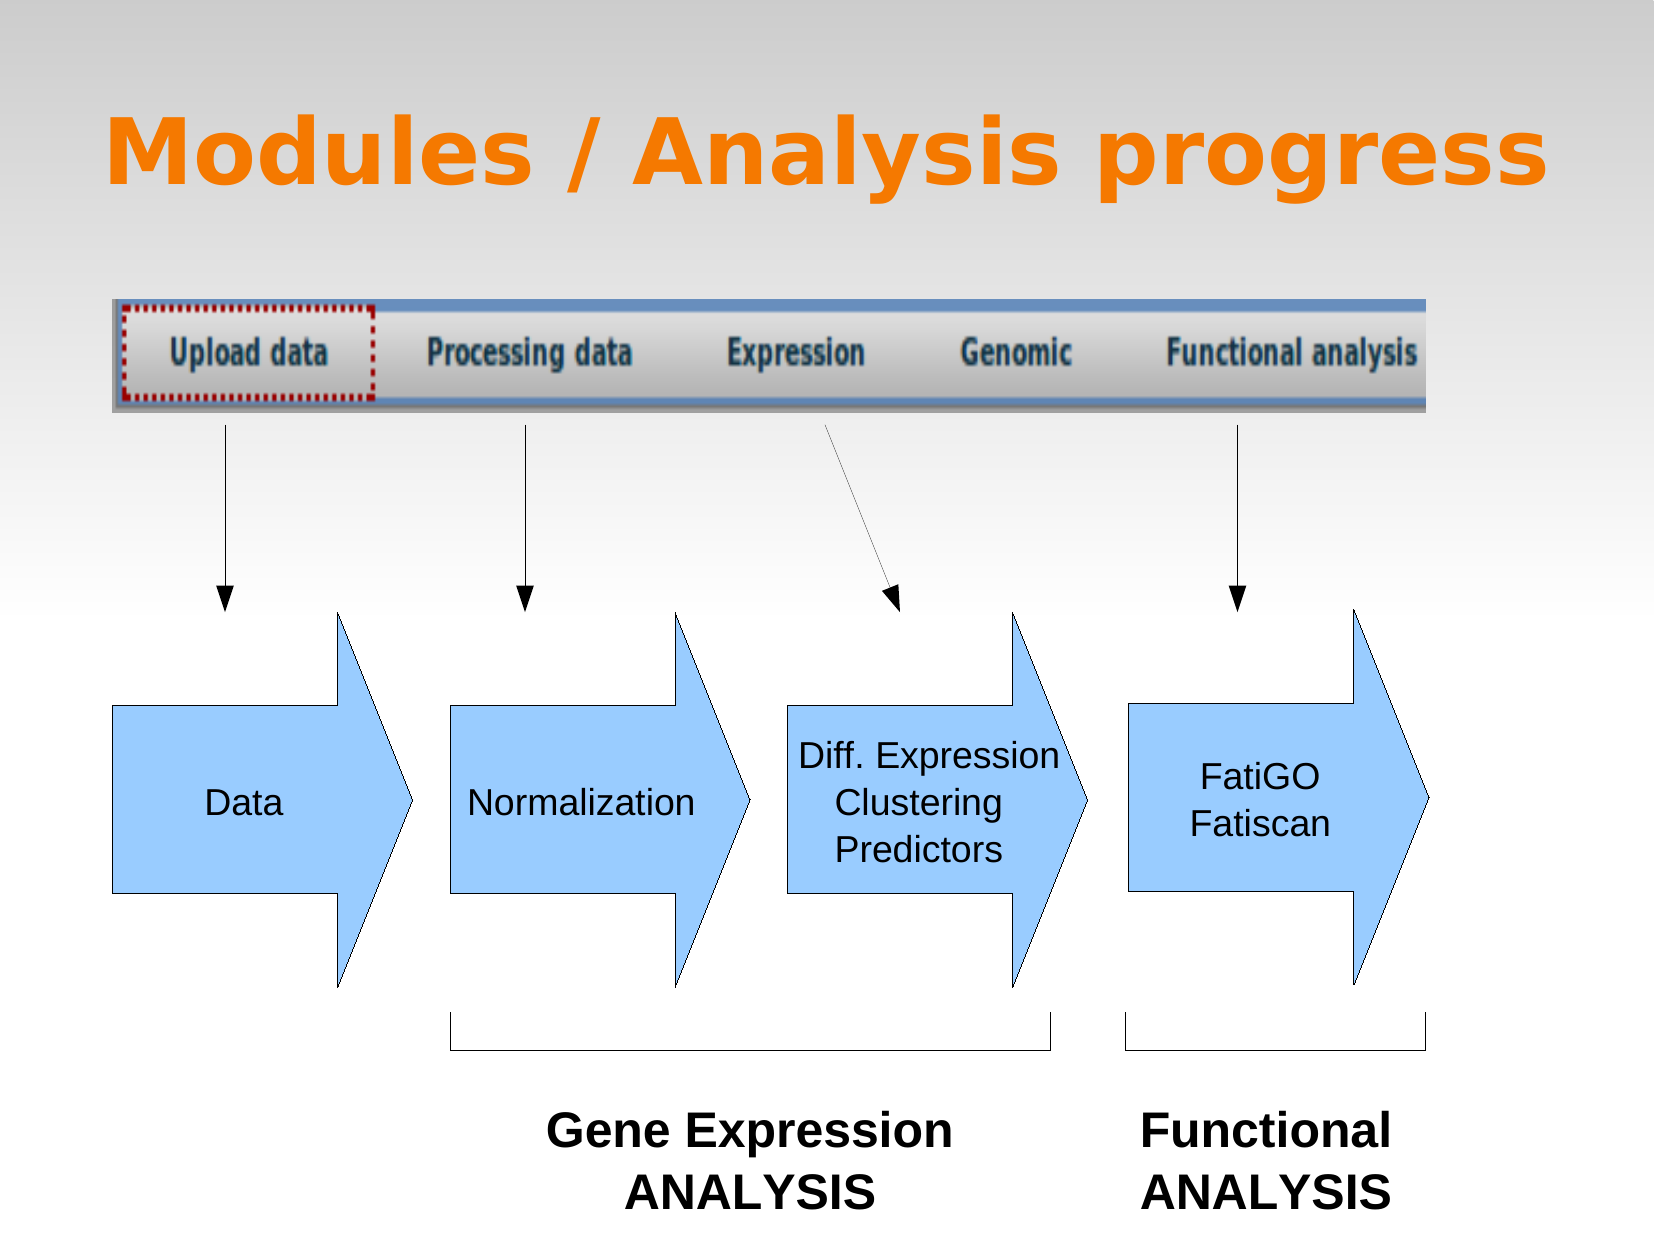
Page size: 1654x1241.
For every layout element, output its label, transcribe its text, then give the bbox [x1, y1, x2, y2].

title Modules / Analysis progress [82, 49, 1571, 257]
text_box Data [112, 612, 413, 988]
text_box Functional ANALYSIS [1125, 1087, 1426, 1228]
text_box FatiGO Fatiscan [1128, 609, 1430, 985]
text_box Diff. Expression Clustering Predictors [787, 612, 1088, 988]
picture [112, 299, 1426, 413]
text_box Gene Expression ANALYSIS [450, 1087, 1051, 1228]
text_box Normalization [450, 612, 751, 988]
